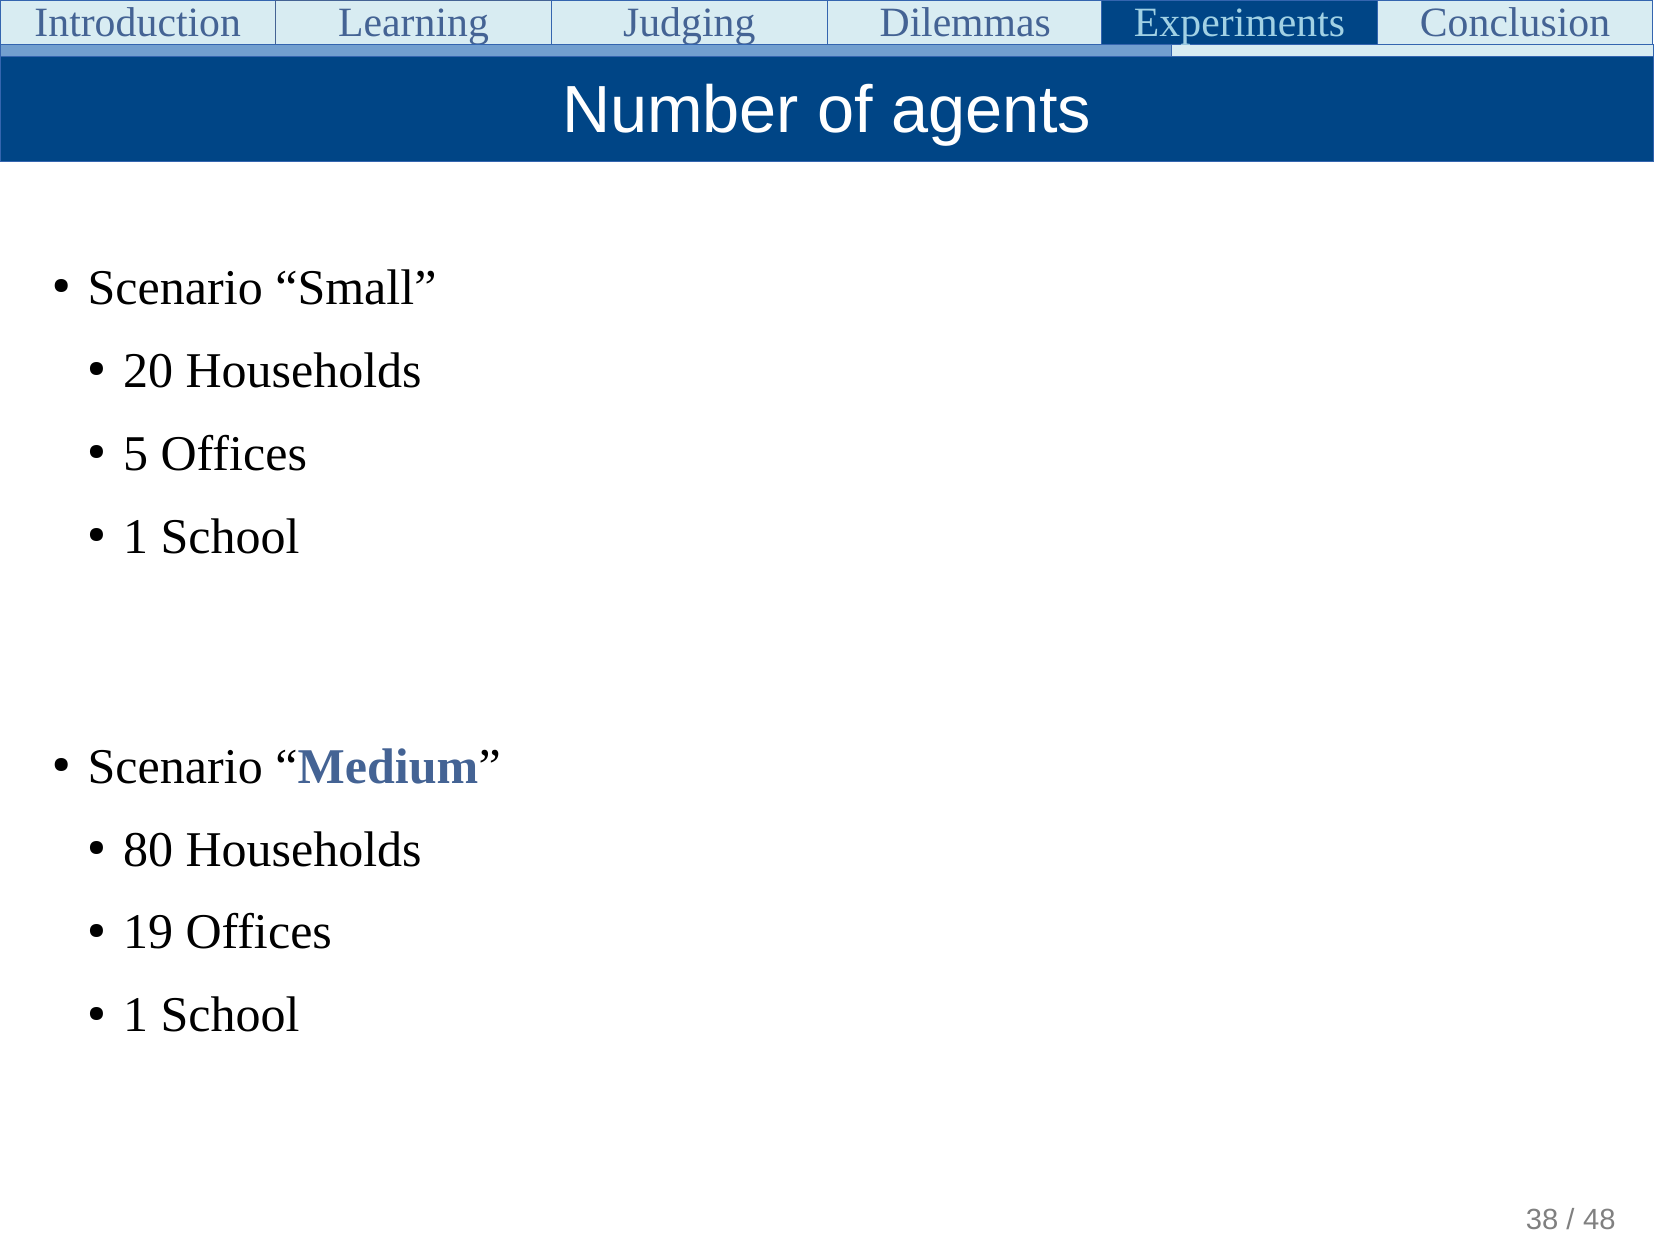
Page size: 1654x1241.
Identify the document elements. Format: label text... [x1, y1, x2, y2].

text_box [0, 44, 1172, 57]
text_box Scenario “Small” 20 Households 5 Offices 1 School [37, 225, 488, 572]
text_box Scenario “Medium” 80 Households 19 Offices 1 School [37, 703, 526, 1133]
title Number of agents [0, 56, 1654, 162]
